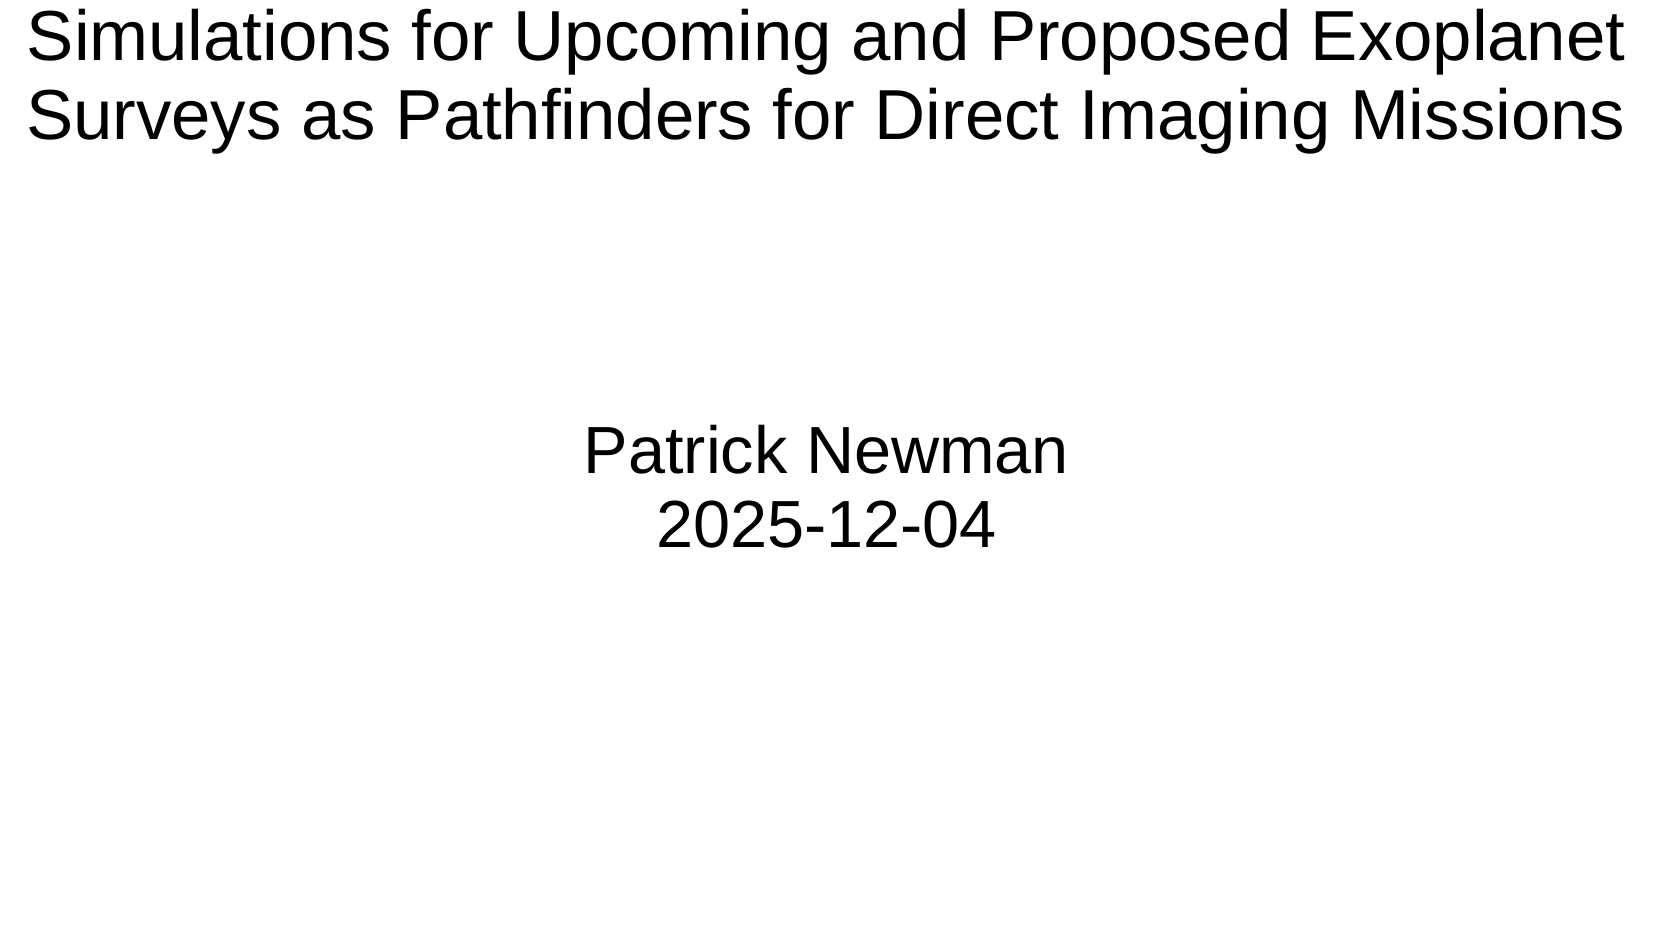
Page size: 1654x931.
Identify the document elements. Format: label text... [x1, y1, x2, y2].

subtitle Patrick Newman 2025-12-04 [82, 217, 1571, 758]
title Simulations for Upcoming and Proposed Exoplanet Surveys as Pathfinders for Direct Imaging Missions [0, 0, 1654, 155]
